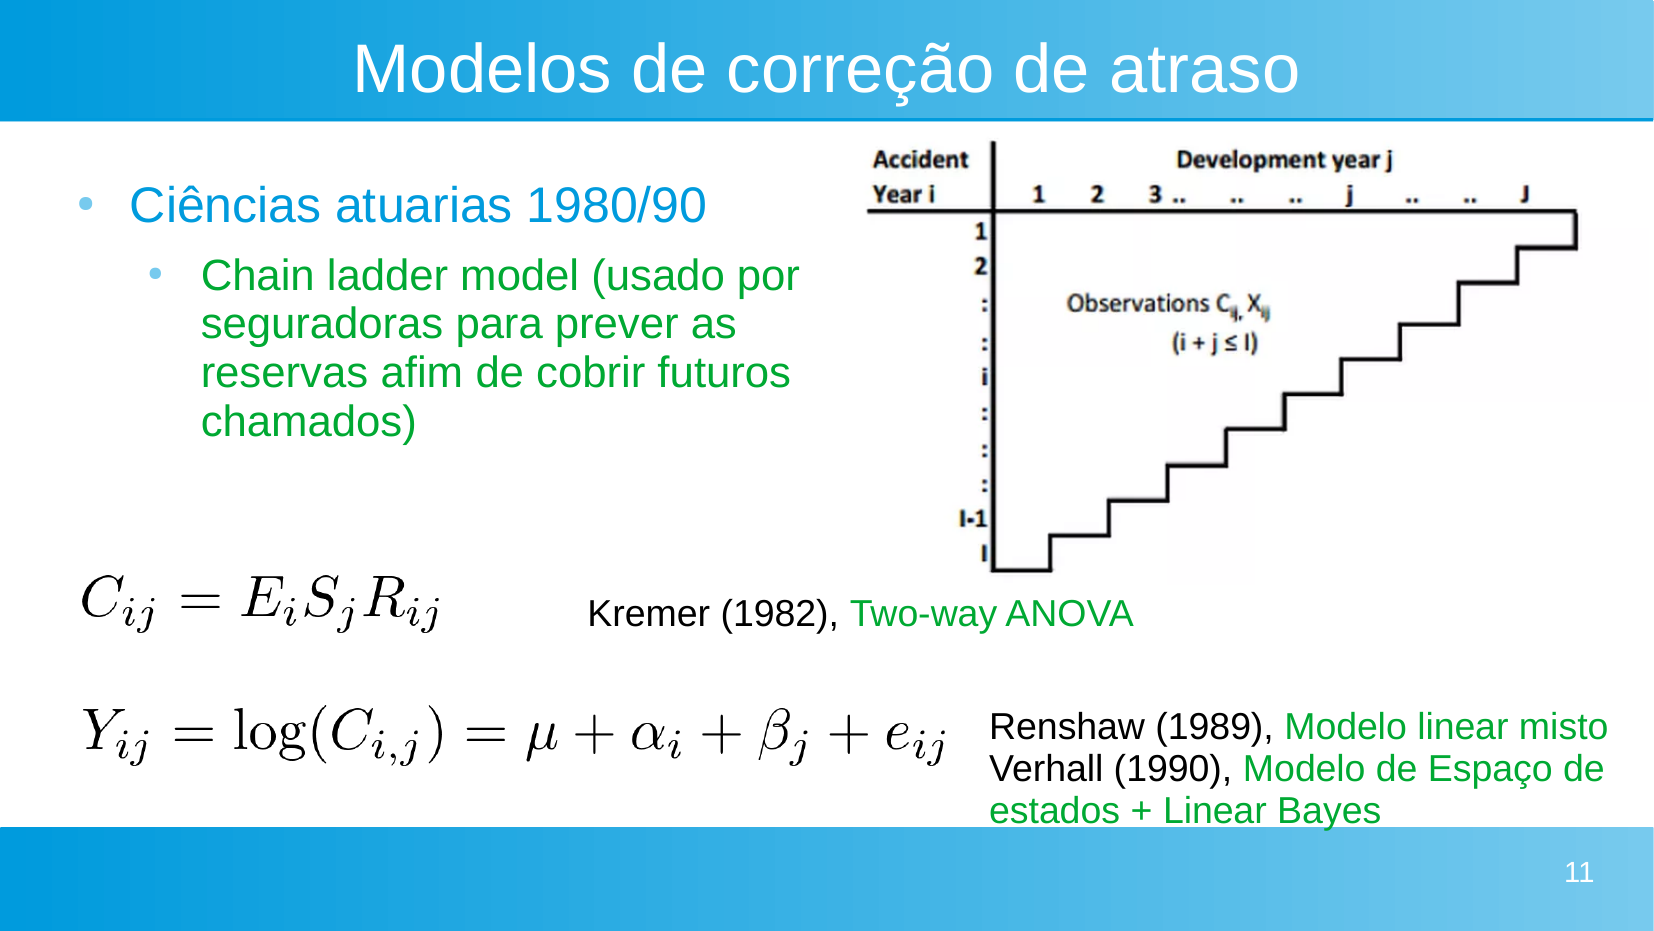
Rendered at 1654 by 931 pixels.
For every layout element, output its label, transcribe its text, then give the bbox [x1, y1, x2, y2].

text_box Renshaw (1989), Modelo linear misto Verhall (1990), Modelo de Espaço de estados + Linear Bayes [974, 698, 1625, 840]
title Modelos de correção de atraso [59, 29, 1595, 108]
picture [82, 575, 439, 633]
picture [840, 125, 1649, 585]
picture [82, 705, 945, 766]
list Ciências atuarias 1980/90 Chain ladder model (usado por seguradoras para prever as reservas afim de cobrir futuros chamados) [59, 177, 809, 768]
text_box Kremer (1982), Two-way ANOVA [572, 584, 1193, 650]
